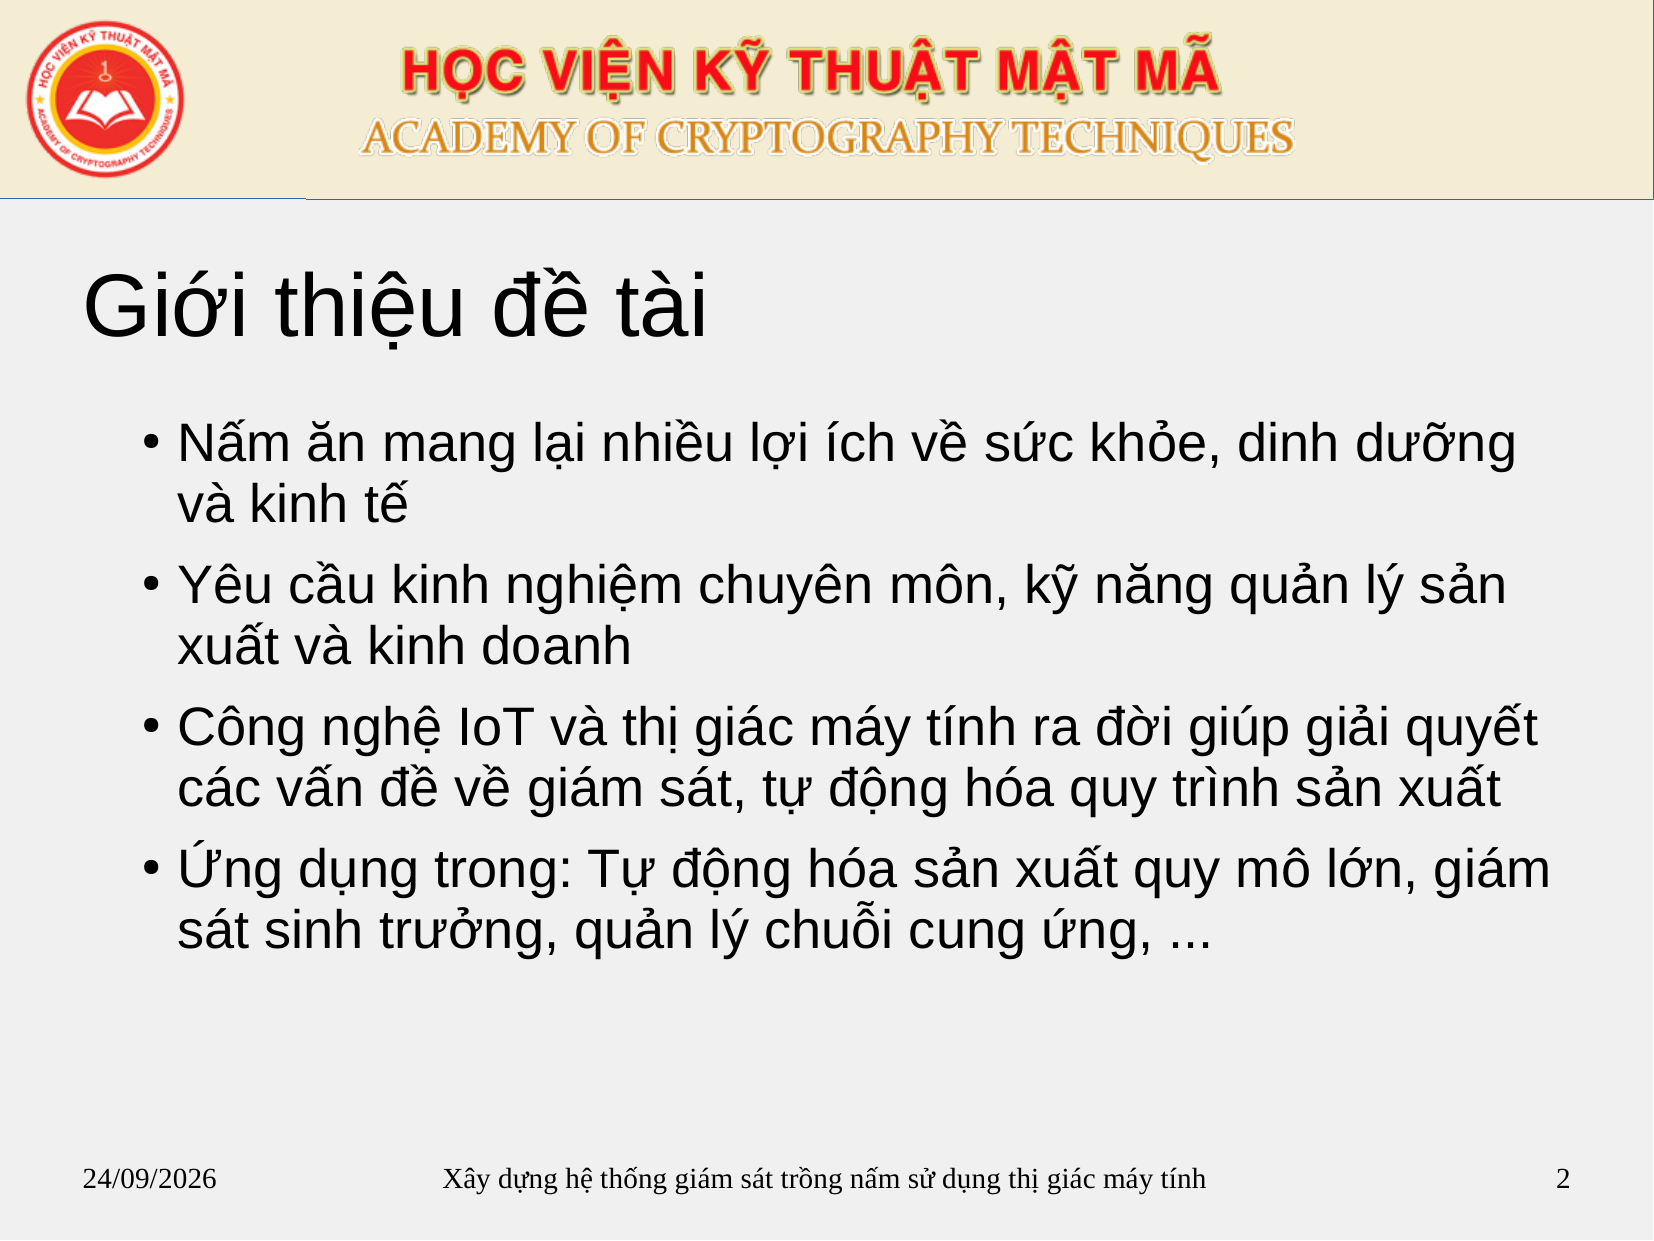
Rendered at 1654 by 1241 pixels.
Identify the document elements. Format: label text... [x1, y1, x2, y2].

title Giới thiệu đề tài [82, 236, 1576, 375]
picture [358, 31, 1296, 165]
picture [17, 11, 194, 188]
subtitle Nấm ăn mang lại nhiều lợi ích về sức khỏe, dinh dưỡng và kinh tế Yêu cầu kinh nghiệm chuyên môn, kỹ năng quản lý sản xuất và kinh doanh Công nghệ IoT và thị giác máy tính ra đời giúp giải quyết các vấn đề về giám sát, tự động hóa quy trình sản xuất Ứng dụng trong: Tự động hóa sản xuất quy mô lớn, giám sát sinh trưởng, quản lý chuỗi cung ứng, ... [82, 412, 1571, 1110]
